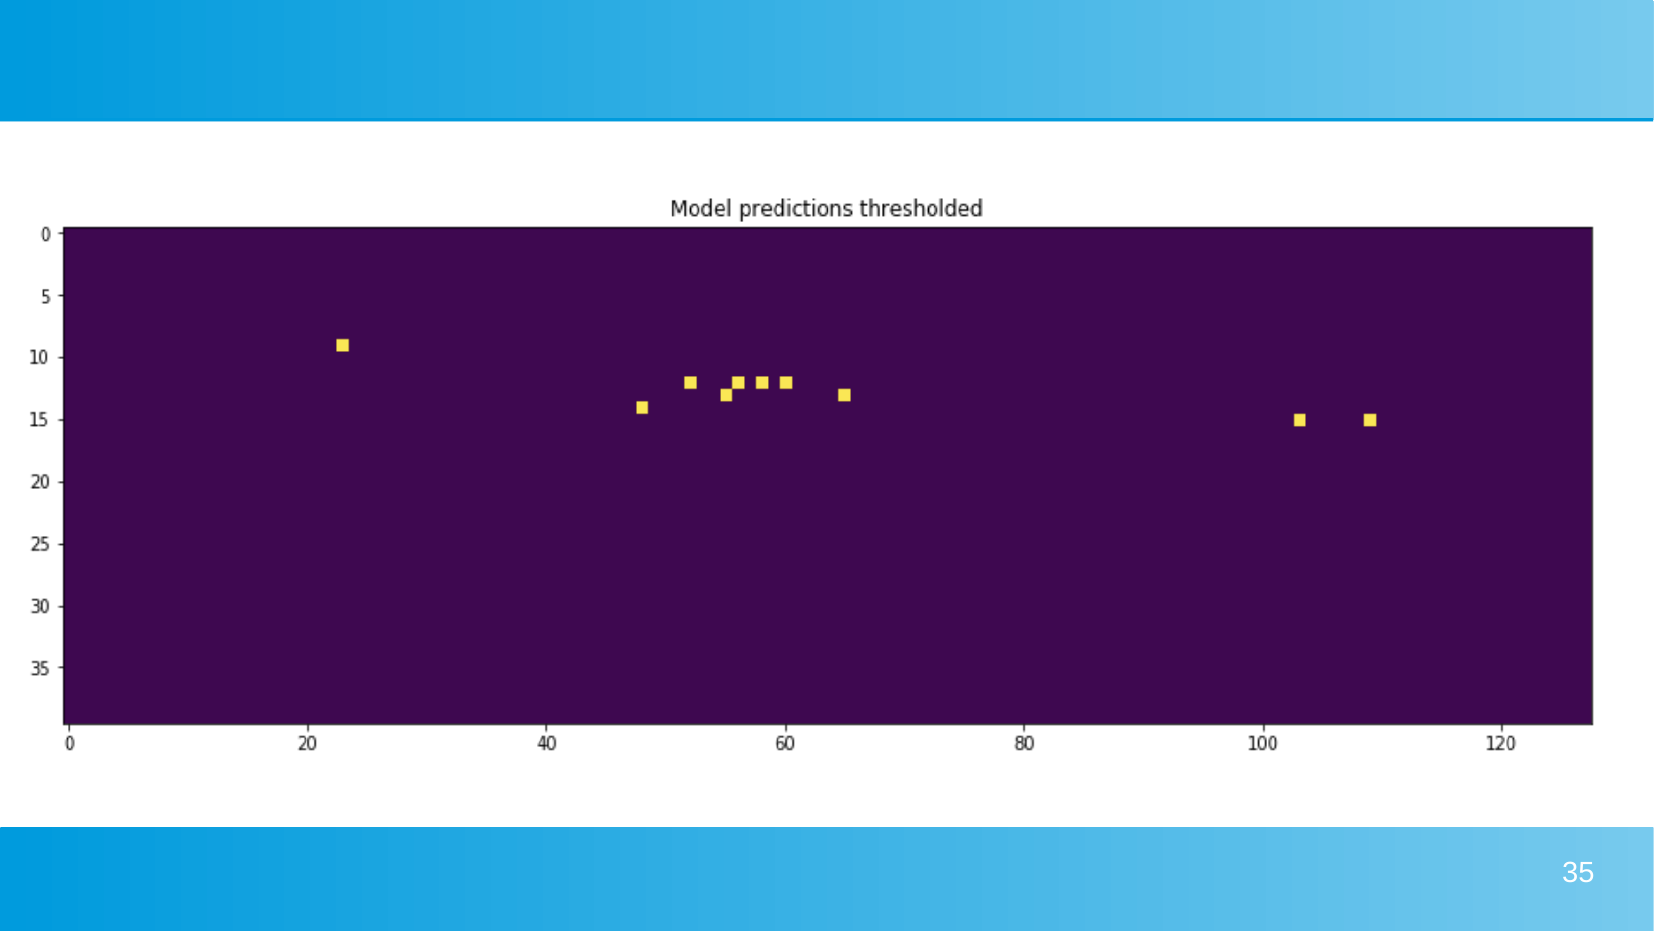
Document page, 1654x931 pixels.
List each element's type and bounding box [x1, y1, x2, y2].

picture [18, 187, 1613, 785]
